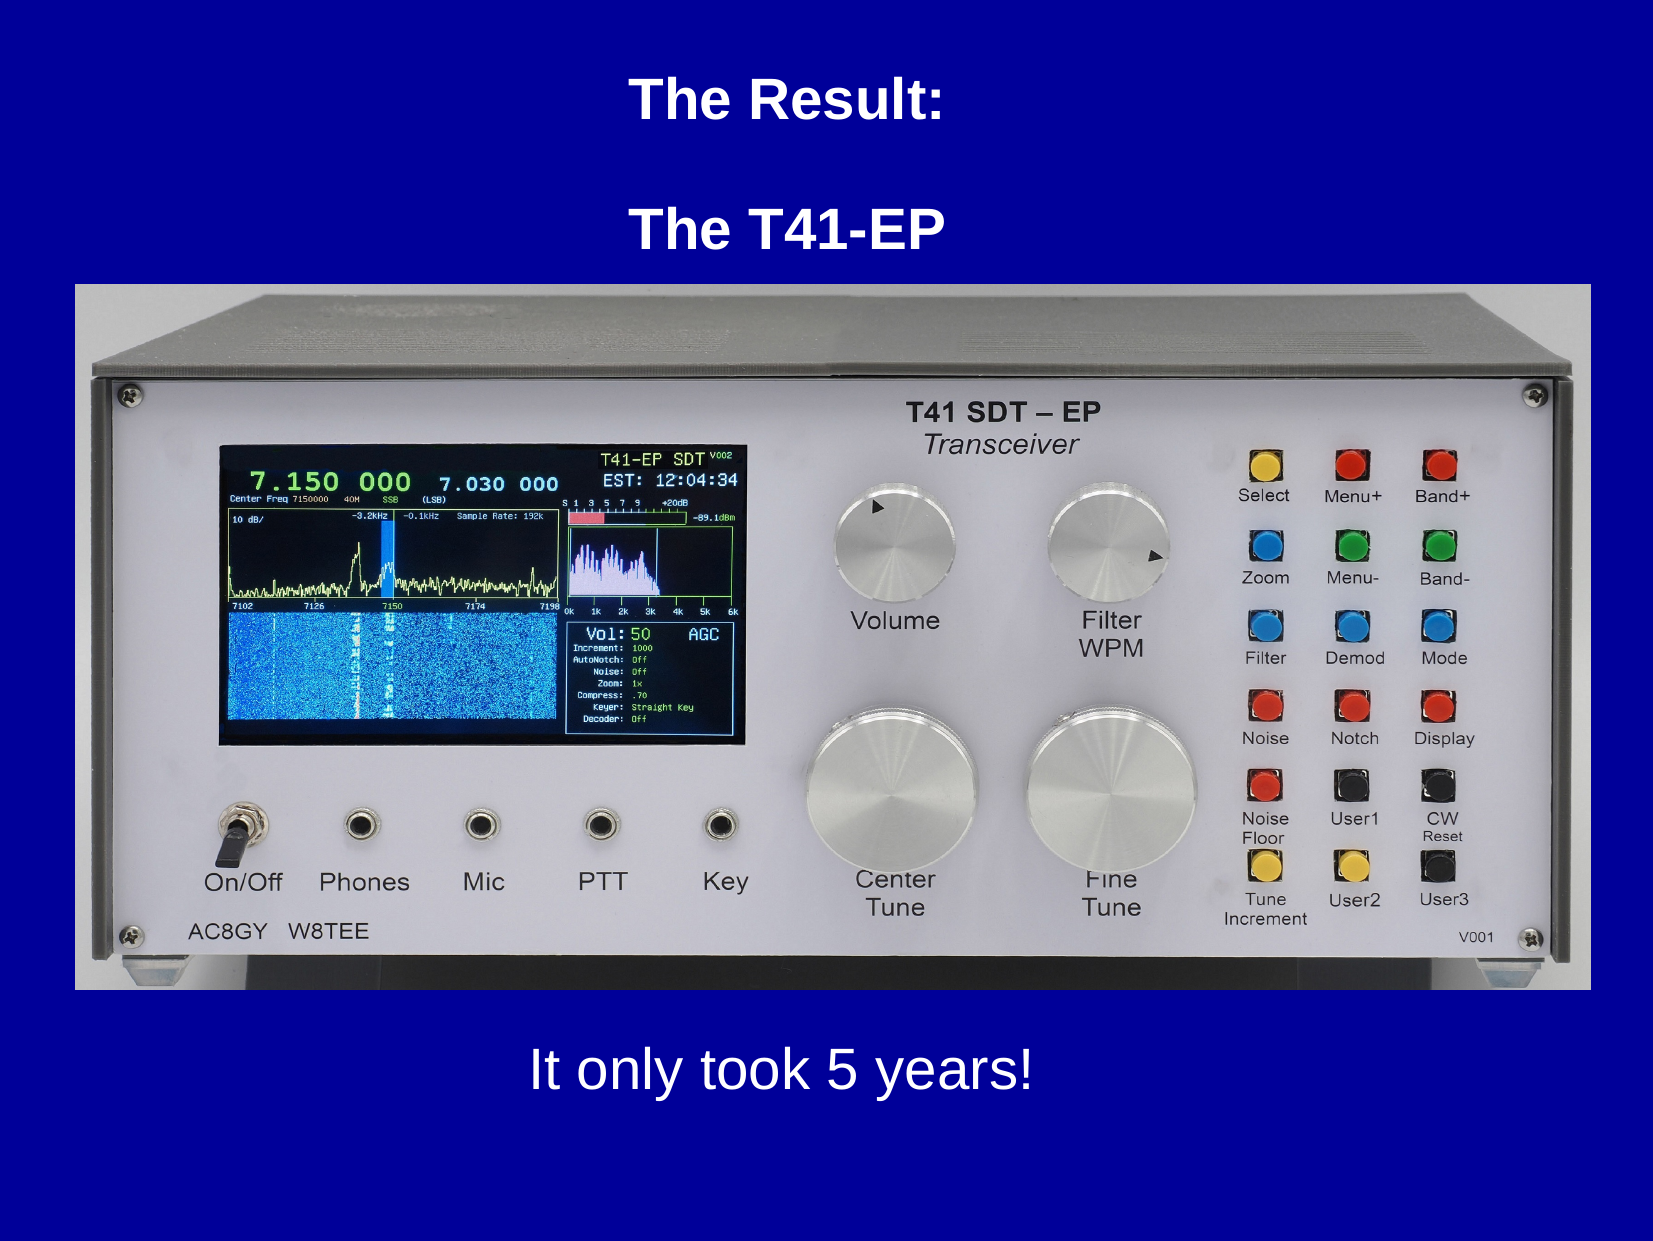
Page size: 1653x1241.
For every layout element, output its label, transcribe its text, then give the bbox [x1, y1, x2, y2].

picture [75, 285, 1591, 990]
text_box The Result: The T41-EP [585, 59, 991, 271]
text_box It only took 5 years! [513, 1030, 1051, 1111]
